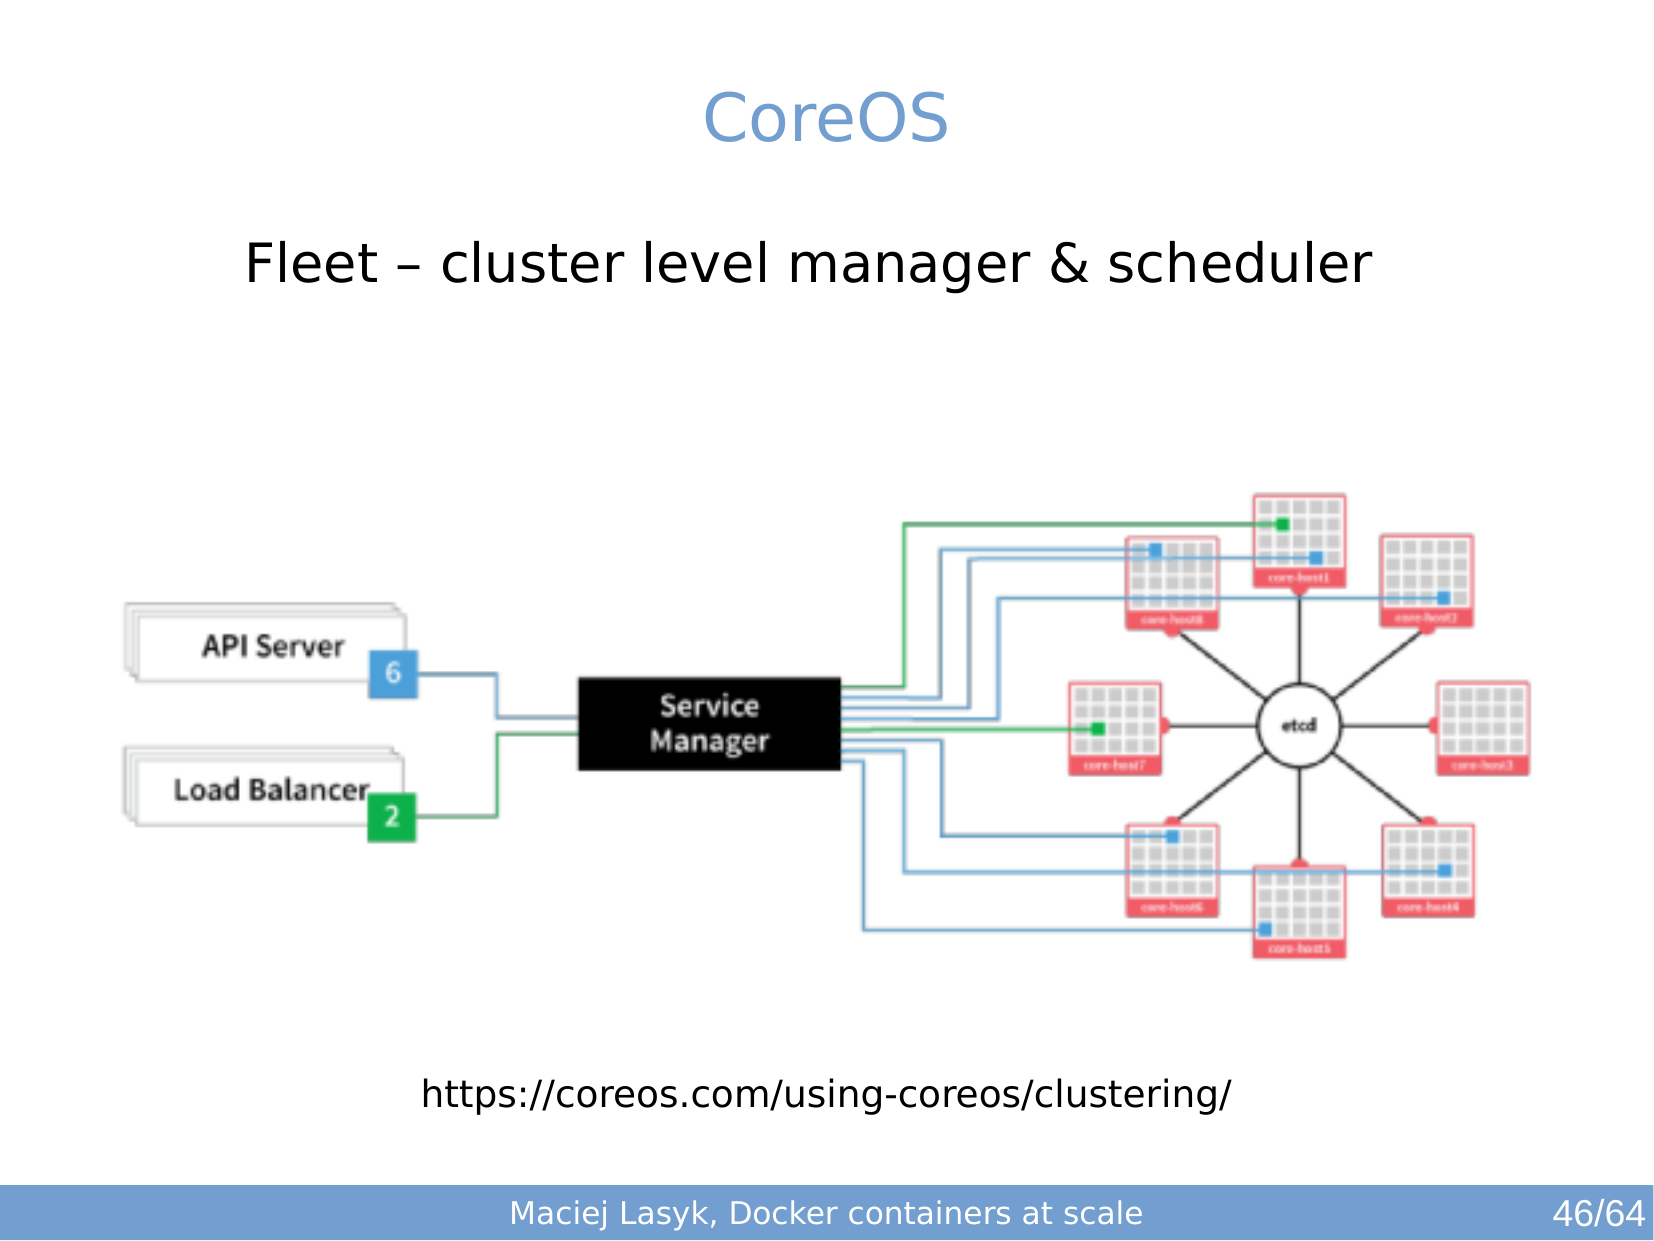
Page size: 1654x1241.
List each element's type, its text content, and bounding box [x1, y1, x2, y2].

picture [74, 453, 1580, 994]
text_box 46/64 [1527, 1185, 1654, 1241]
text_box https://coreos.com/using-coreos/clustering/ [405, 1065, 1248, 1124]
text_box CoreOS [687, 72, 967, 166]
text_box Maciej Lasyk, Docker containers at scale [494, 1188, 1160, 1240]
text_box [0, 1185, 1527, 1241]
text_box Fleet – cluster level manager & scheduler [229, 225, 1425, 453]
